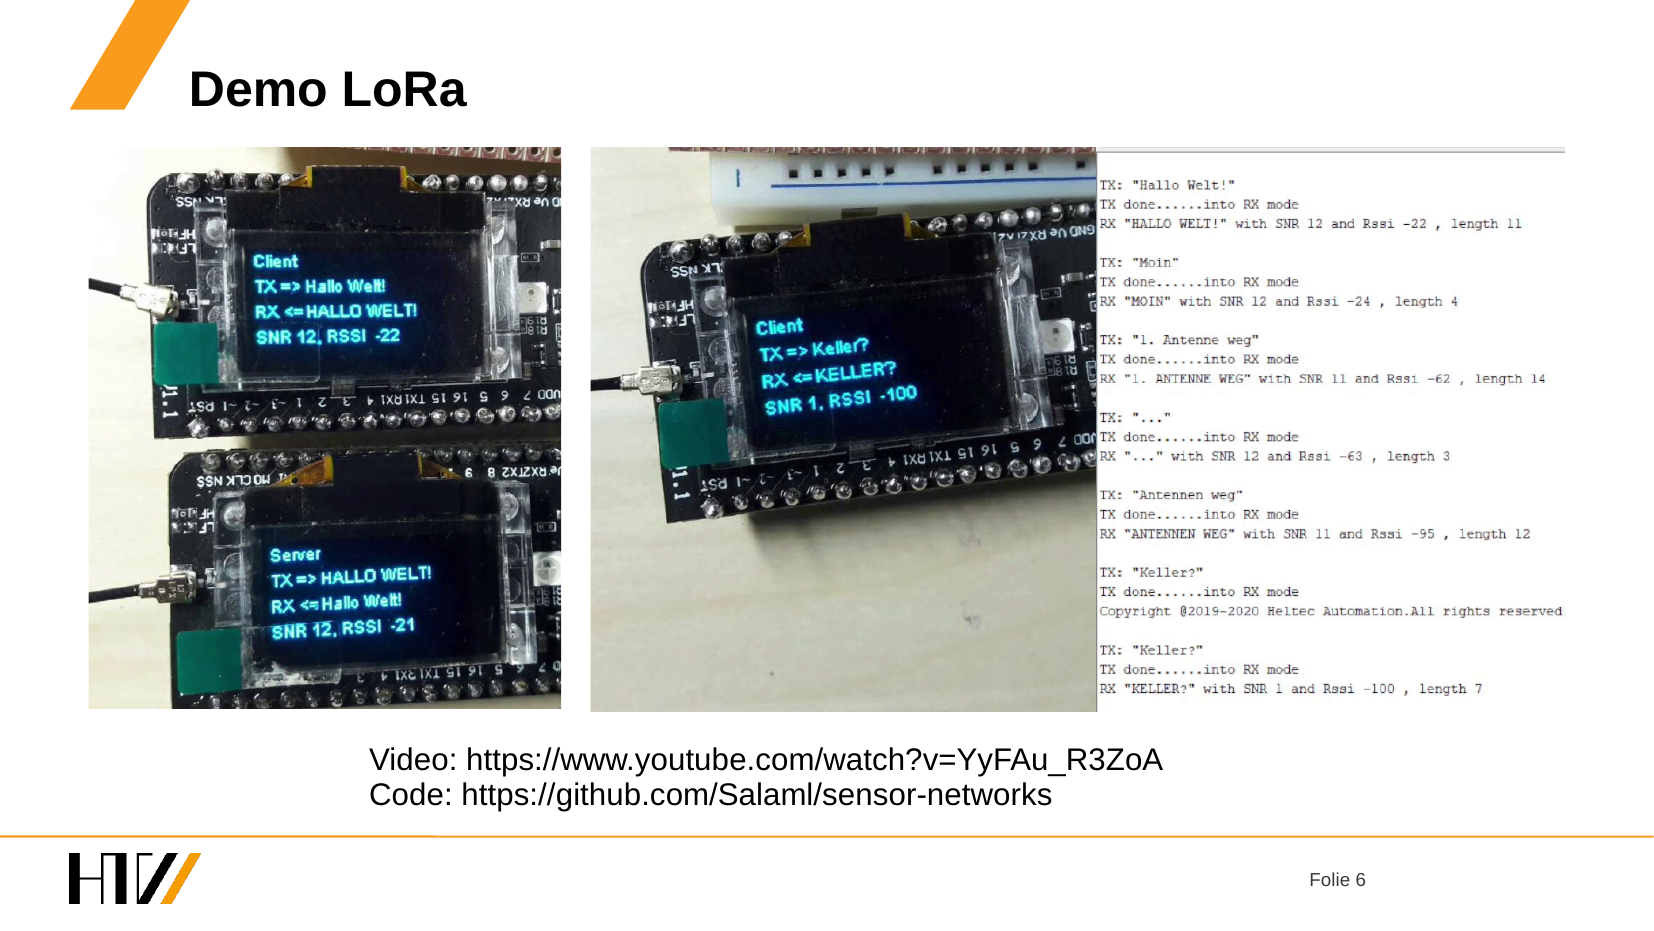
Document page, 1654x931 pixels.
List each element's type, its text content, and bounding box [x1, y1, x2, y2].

title Demo LoRa [188, 32, 1574, 118]
picture [590, 147, 1565, 712]
picture [69, 853, 201, 904]
picture [88, 147, 562, 709]
slide_number Folie <Foliennummer> [1281, 853, 1395, 904]
text_box Video: https://www.youtube.com/watch?v=YyFAu_R3ZoA Code: https://github.com/Salaml/sensor-networks [354, 734, 1182, 827]
